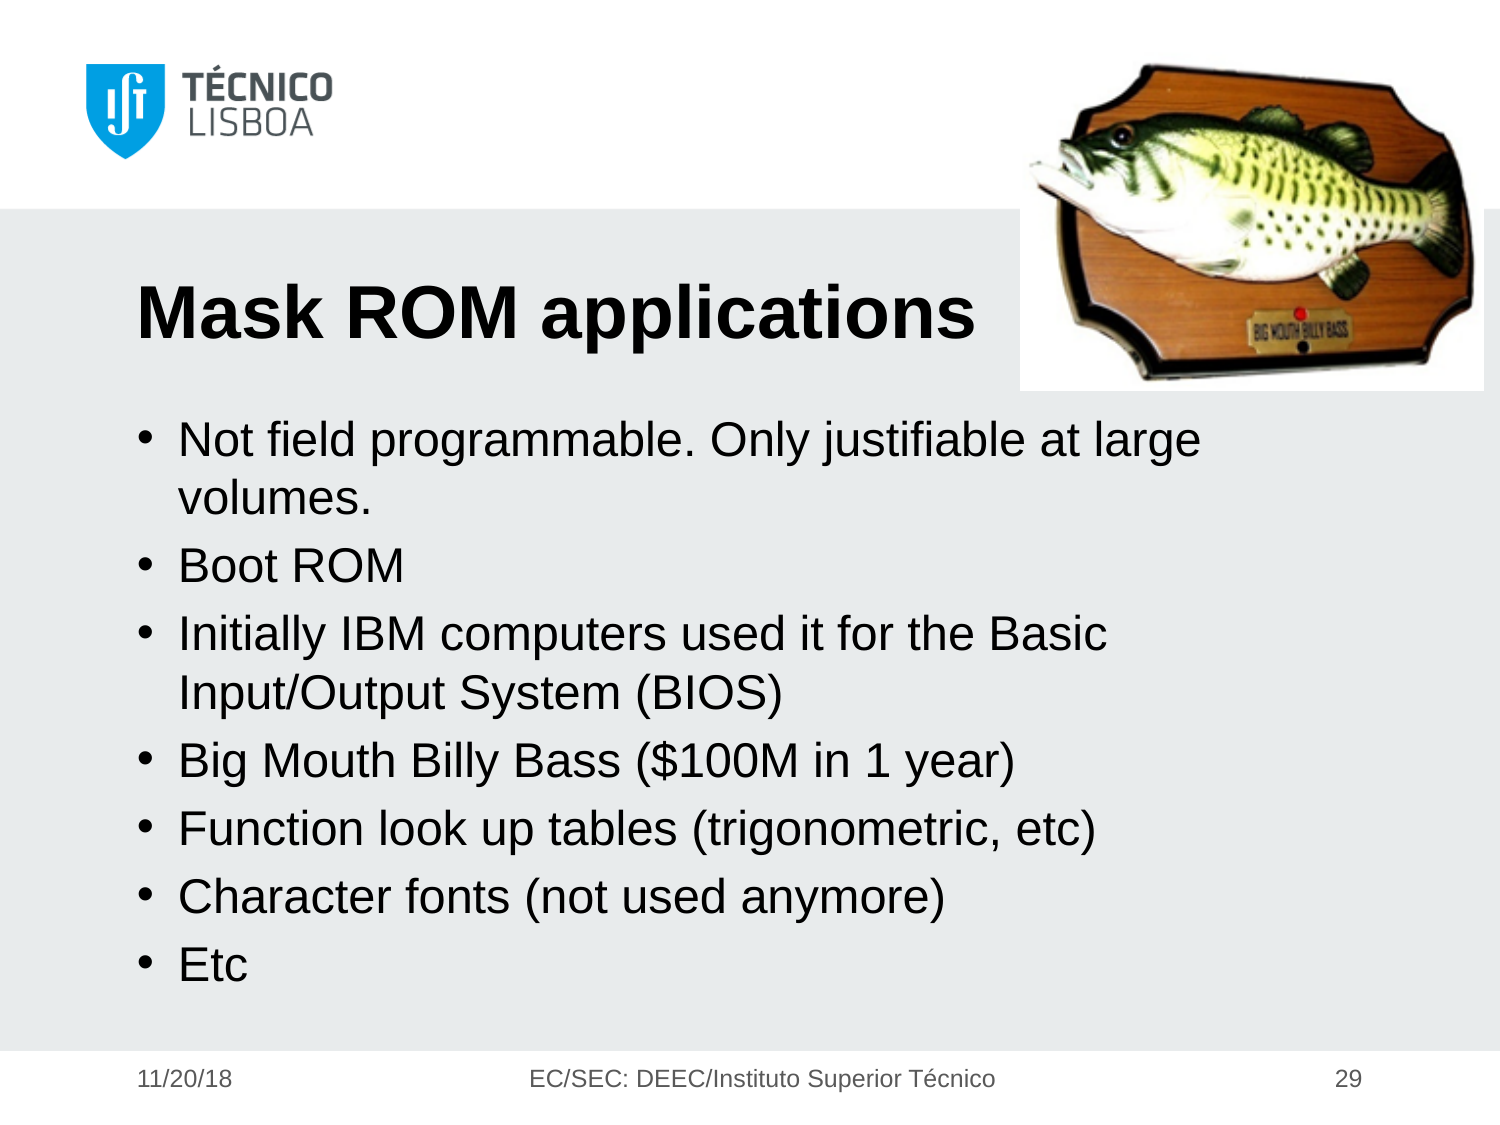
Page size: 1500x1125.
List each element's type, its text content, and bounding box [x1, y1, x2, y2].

slide_number <number> [1077, 1052, 1378, 1103]
picture [0, 0, 1500, 1125]
list Not field programmable. Only justifiable at large volumes. Boot ROM Initially IBM computers used it for the Basic Input/Output System (BIOS) Big Mouth Billy Bass ($100M in 1 year) Function look up tables (trigonometric, etc) Character fonts (not used anymore) Etc [121, 400, 1378, 1005]
footer EC/SEC: DEEC/Instituto Superior Técnico [512, 1052, 1021, 1103]
title Mask ROM applications [121, 237, 1020, 381]
slide_number 11/20/18 [121, 1052, 425, 1103]
